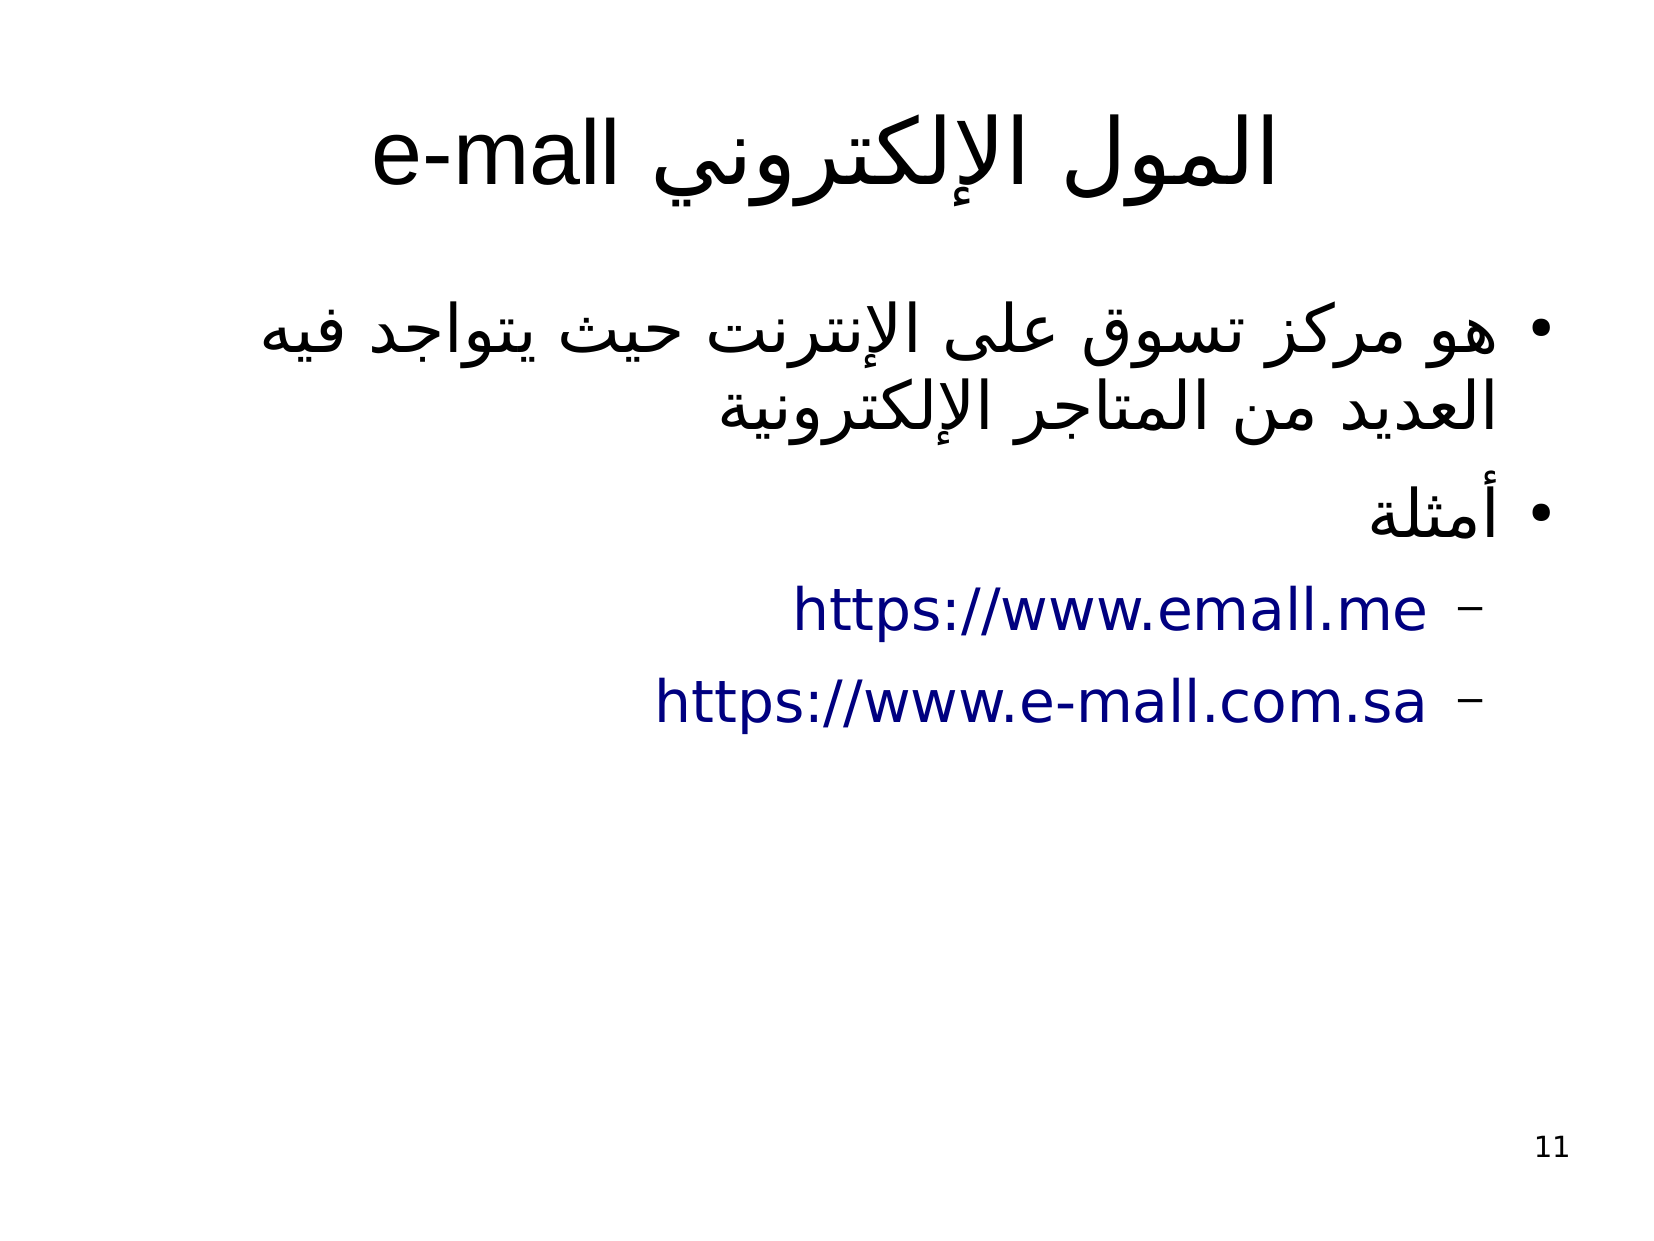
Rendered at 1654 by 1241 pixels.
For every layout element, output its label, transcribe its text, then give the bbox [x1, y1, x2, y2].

list هو مركز تسوق على الإنترنت حيث يتواجد فيه العديد من المتاجر الإلكترونية أمثلة https://www.emall.me https://www.e-mall.com.sa [82, 290, 1571, 1010]
title المول الإلكتروني e-mall [82, 49, 1571, 257]
